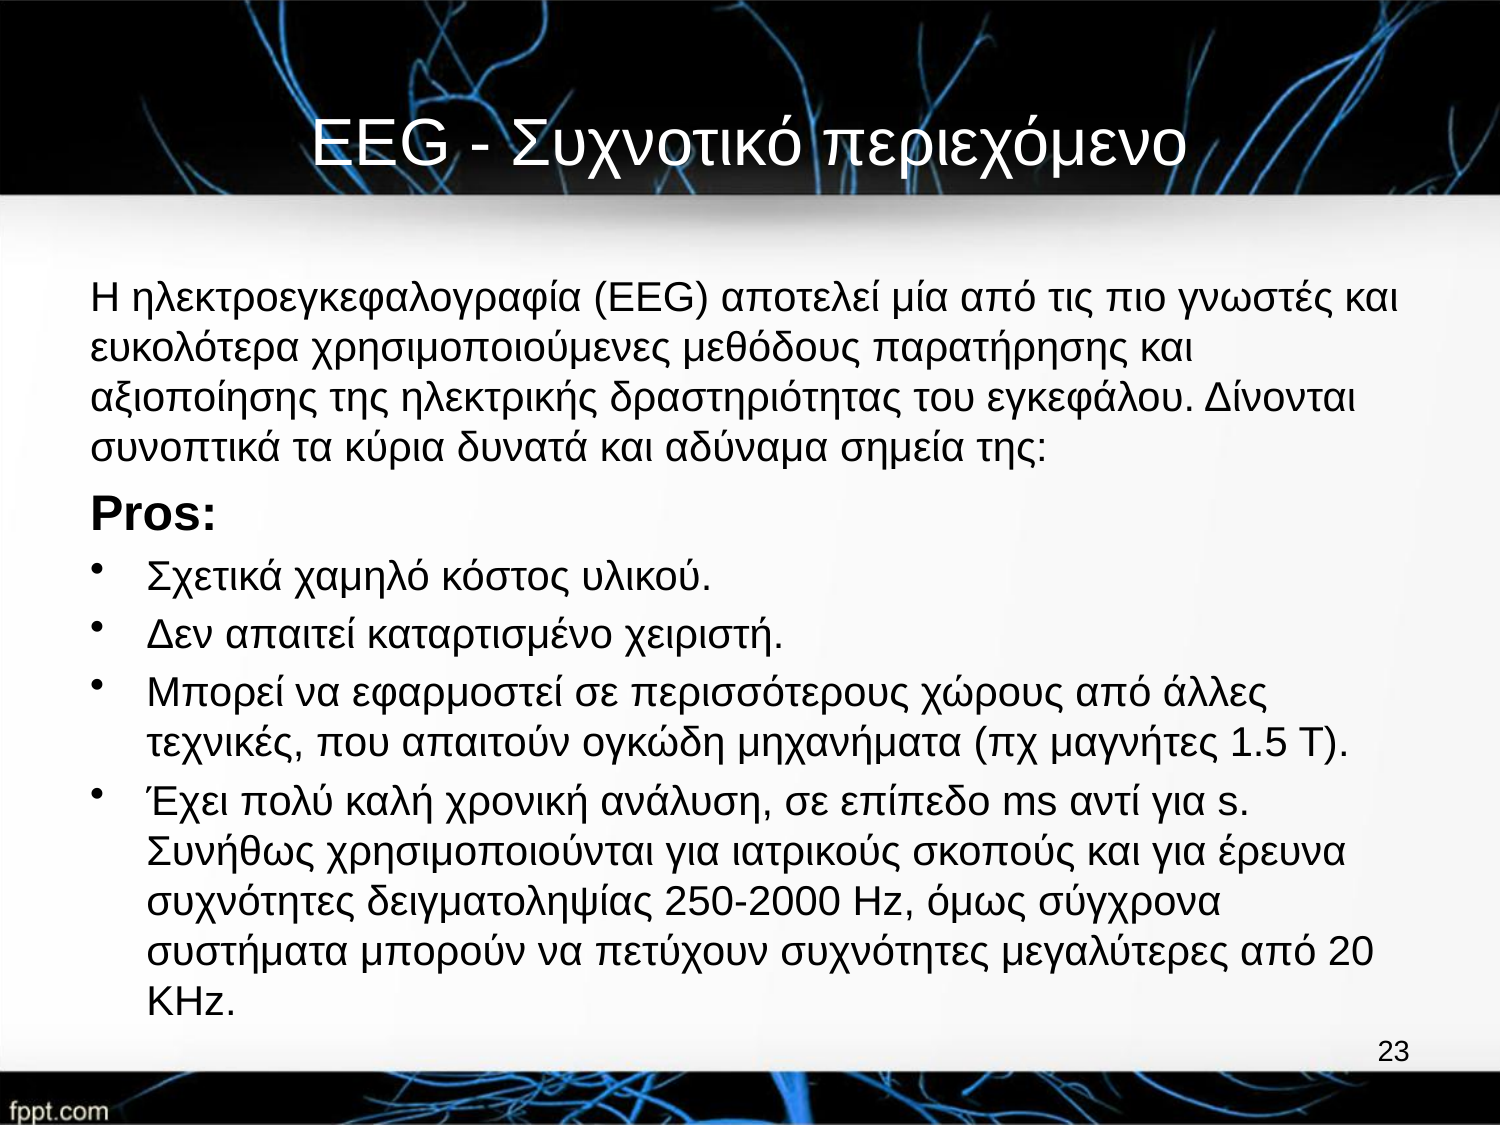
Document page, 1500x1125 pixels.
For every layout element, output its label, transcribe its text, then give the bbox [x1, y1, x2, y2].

list Η ηλεκτροεγκεφαλογραφία (EEG) αποτελεί μία από τις πιο γνωστές και ευκολότερα χρησιμοποιούμενες μεθόδους παρατήρησης και αξιοποίησης της ηλεκτρικής δραστηριότητας του εγκεφάλου. Δίνονται συνοπτικά τα κύρια δυνατά και αδύναμα σημεία της: Pros: Σχετικά χαμηλό κόστος υλικού. Δεν απαιτεί καταρτισμένο χειριστή. Μπορεί να εφαρμοστεί σε περισσότερους χώρους από άλλες τεχνικές, που απαιτούν ογκώδη μηχανήματα (πχ μαγνήτες 1.5 Τ). Έχει πολύ καλή χρονική ανάλυση, σε επίπεδο ms αντί για s. Συνήθως χρησιμοποιούνται για ιατρικούς σκοπούς και για έρευνα συχνότητες δειγματοληψίας 250-2000 Ηz, όμως σύγχρονα συστήματα μπορούν να πετύχουν συχνότητες μεγαλύτερες από 20 ΚΗz. [75, 262, 1425, 1005]
title EEG - Συχνοτικό περιεχόμενο [75, 45, 1425, 233]
picture [0, 0, 1500, 1125]
